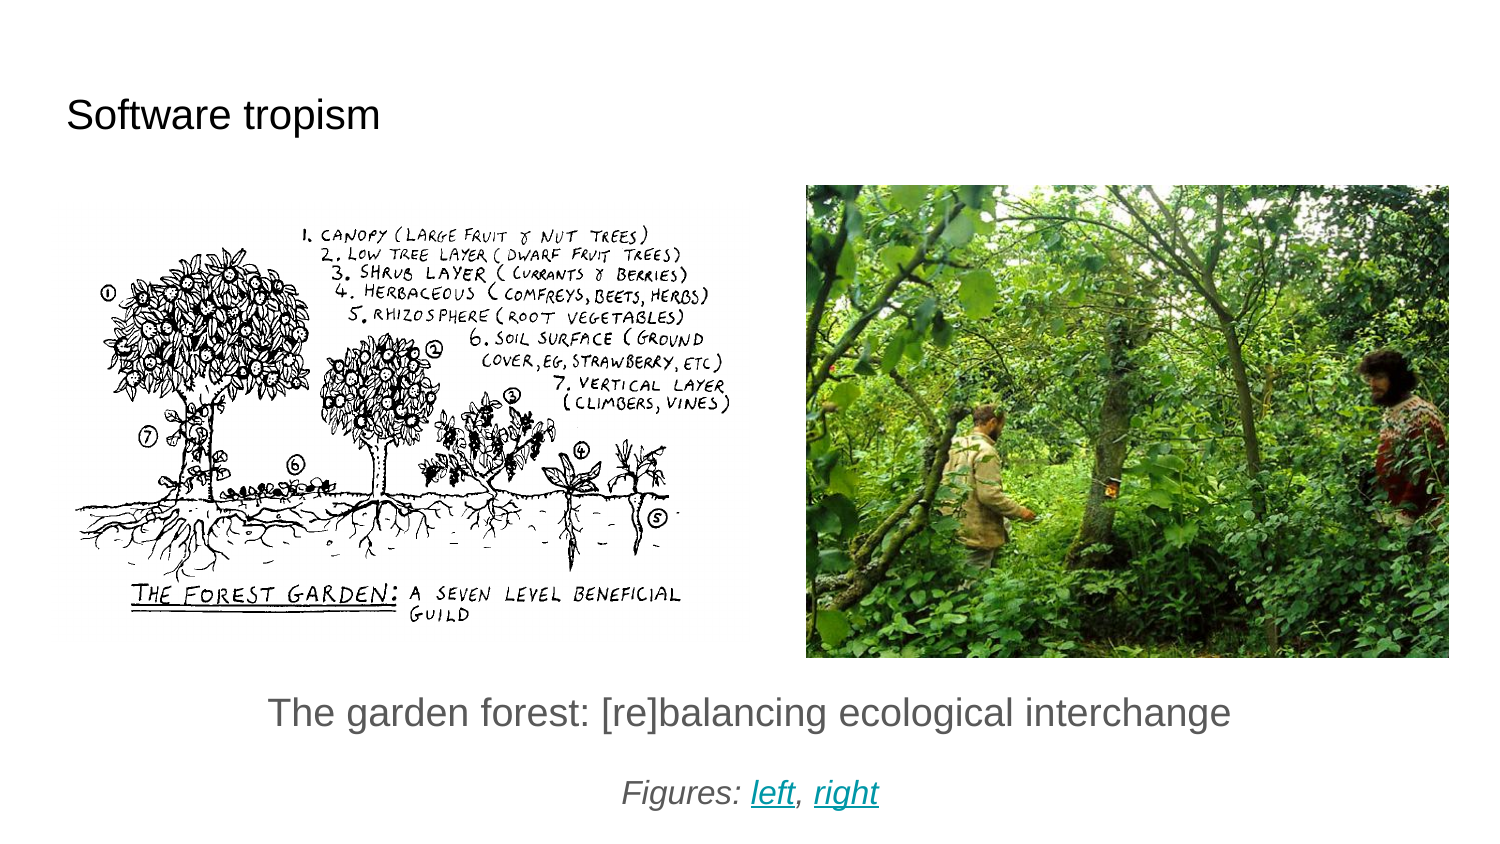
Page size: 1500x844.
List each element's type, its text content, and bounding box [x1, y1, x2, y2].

list The garden forest: [re]balancing ecological interchange [162, 675, 1338, 740]
text_box Software tropism [51, 72, 1449, 199]
picture [51, 202, 750, 642]
picture [806, 185, 1449, 658]
list Figures: left, right [97, 758, 1403, 823]
